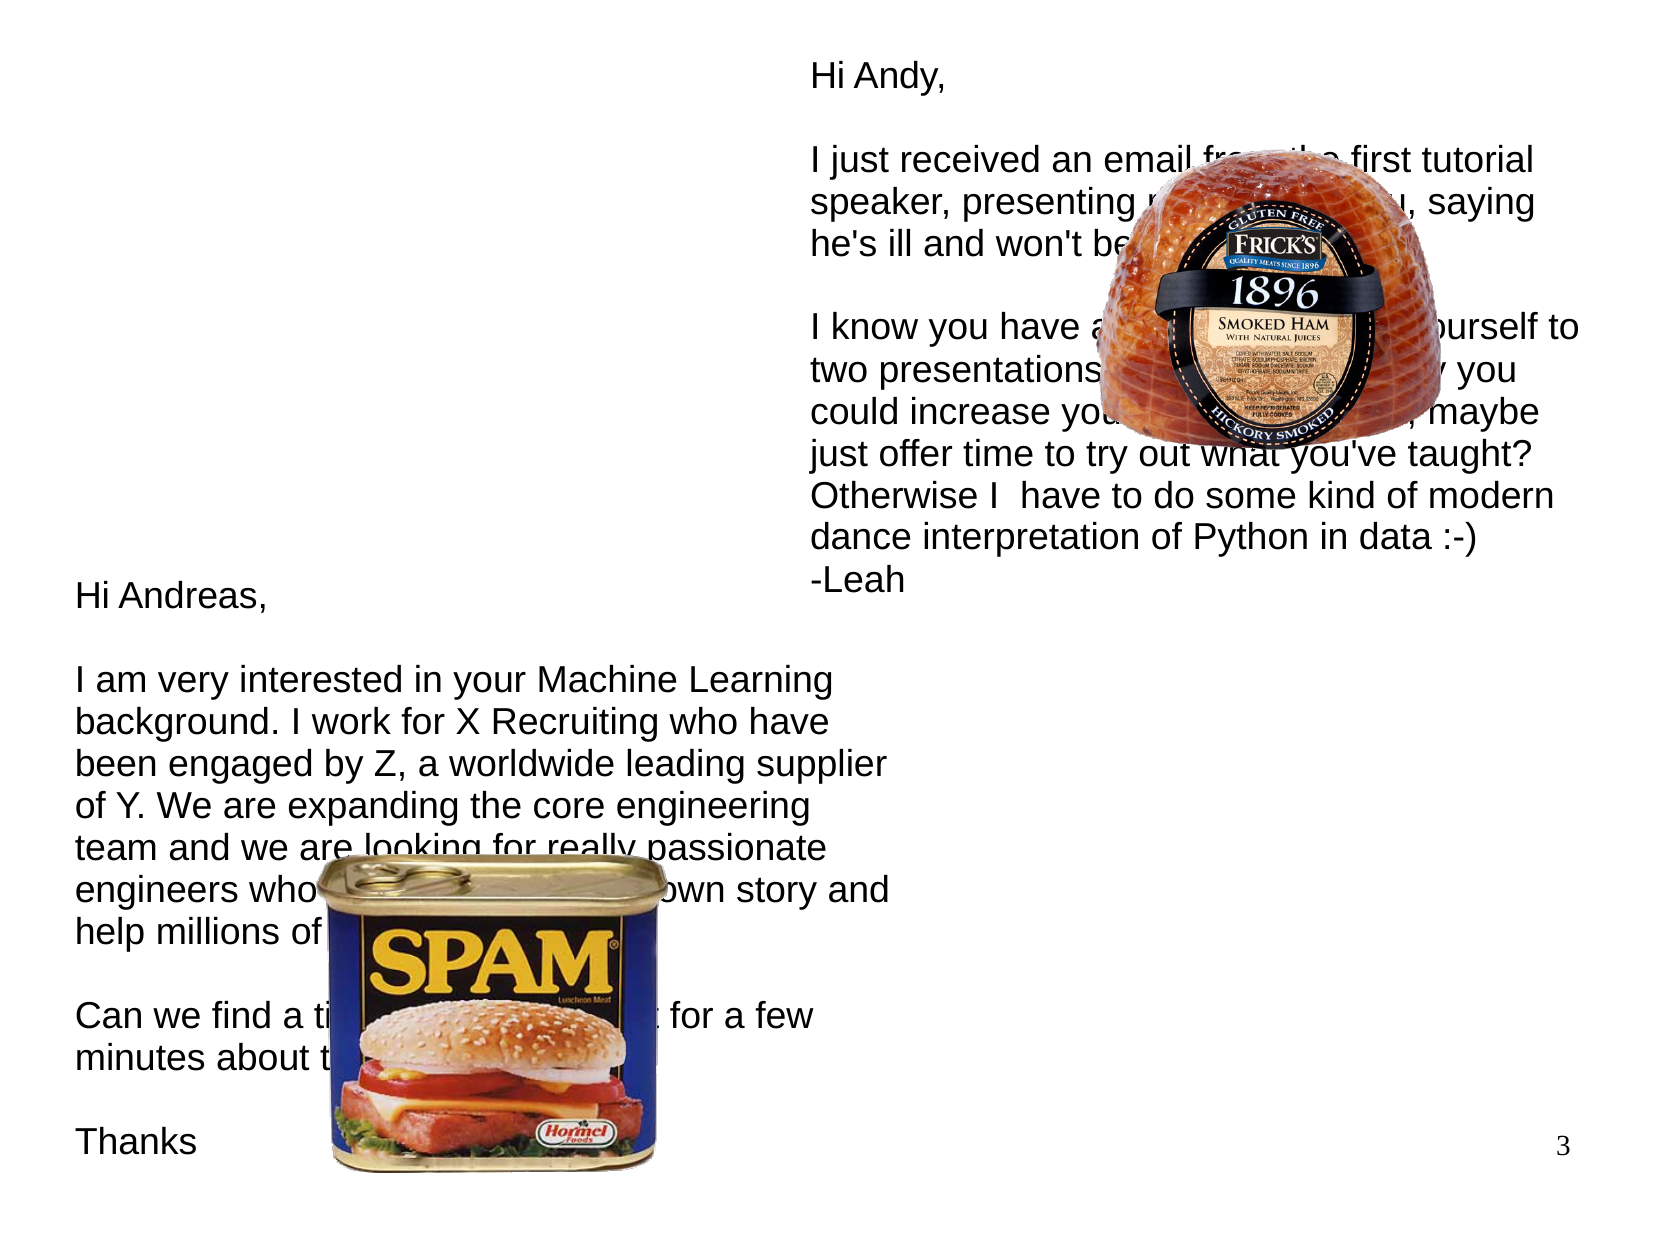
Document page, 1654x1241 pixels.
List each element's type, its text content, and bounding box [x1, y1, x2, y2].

picture [1095, 149, 1441, 451]
subtitle Hi Andy, I just received an email from the first tutorial speaker, presenting right before you, saying he's ill and won't be able to make it. I know you have already committed yourself to two presentations, but is there anyway you could increase your tutorial time slot, maybe just offer time to try out what you've taught? Otherwise I have to do some kind of modern dance interpretation of Python in data :-) -Leah [810, 54, 1606, 601]
picture [315, 854, 669, 1173]
text_box Hi Andreas, I am very interested in your Machine Learning background. I work for X Recruiting who have been engaged by Z, a worldwide leading supplier of Y. We are expanding the core engineering team and we are looking for really passionate engineers who want to create their own story and help millions of people. Can we find a time for a call to chat for a few minutes about this? Thanks [60, 567, 916, 1171]
